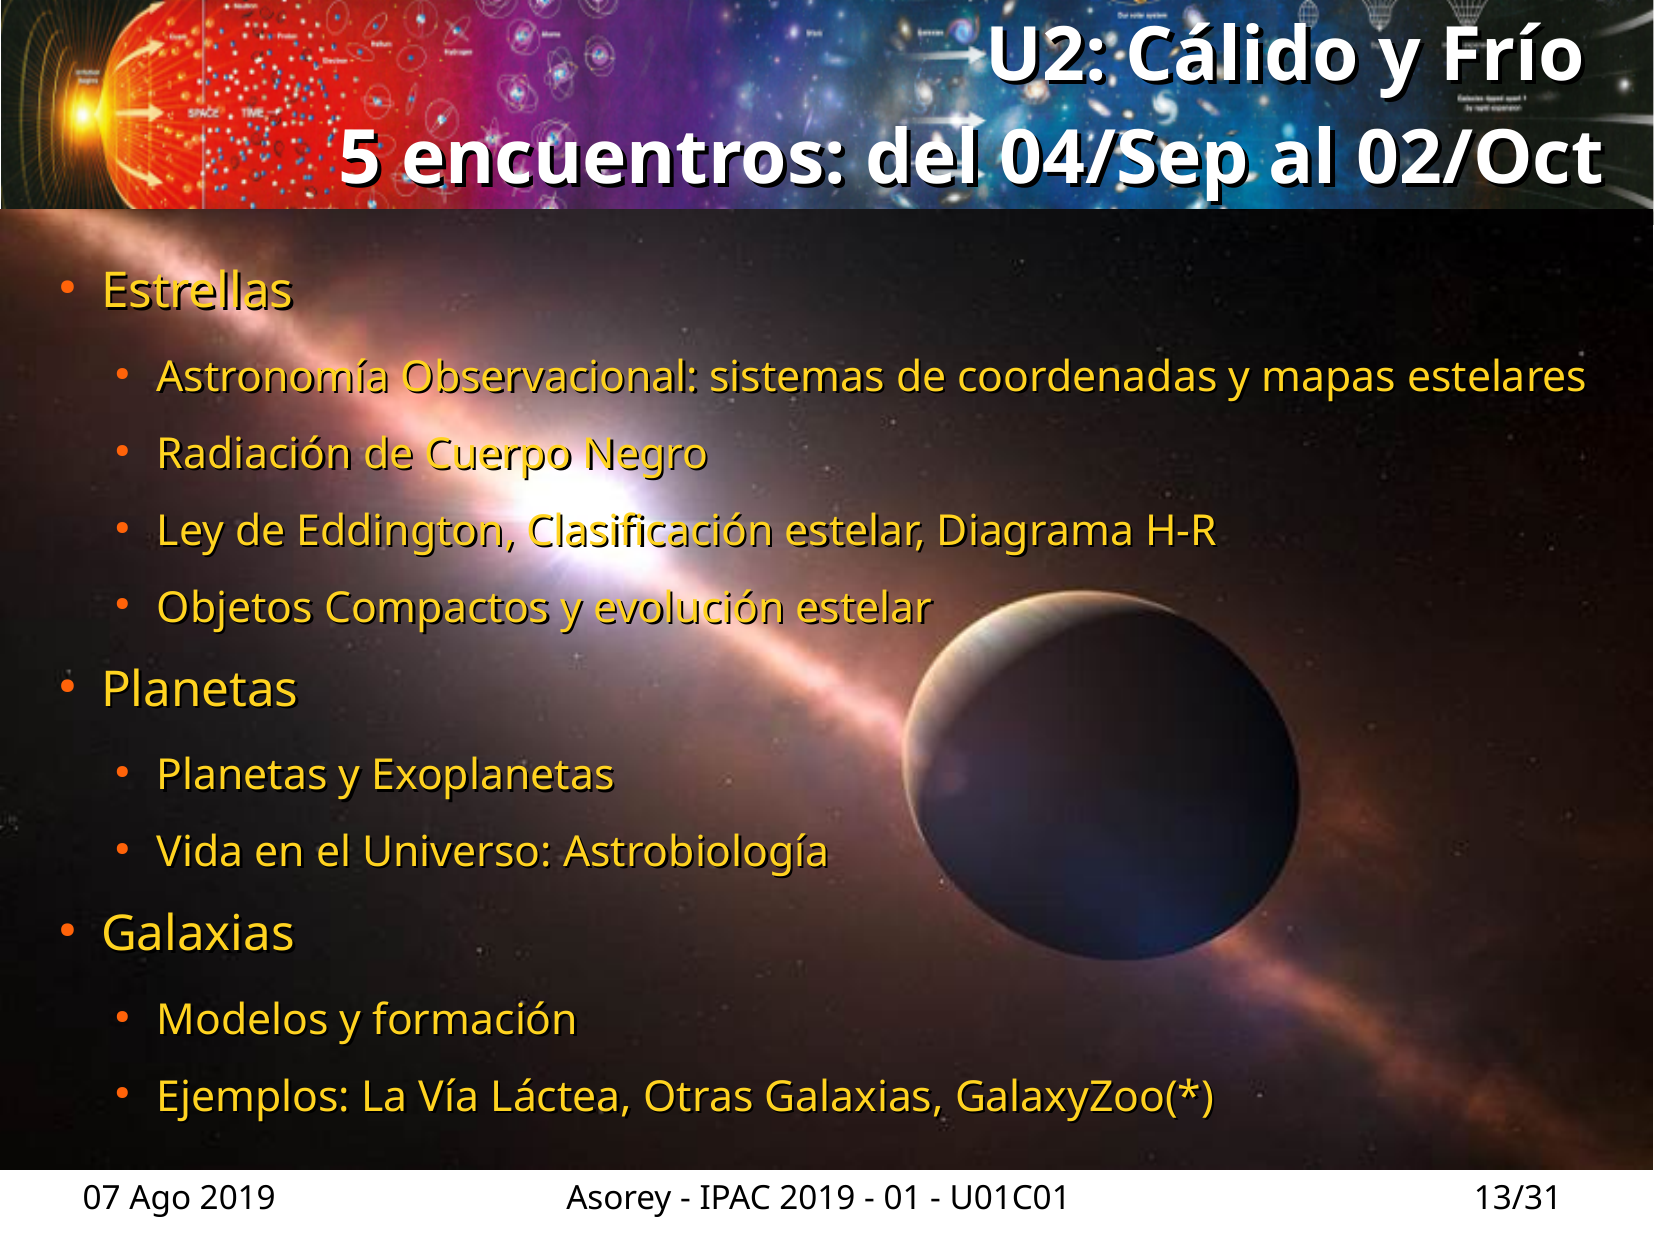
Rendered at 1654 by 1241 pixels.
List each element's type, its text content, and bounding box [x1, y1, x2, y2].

picture [0, 0, 1654, 1171]
list Estrellas Astronomía Observacional: sistemas de coordenadas y mapas estelares Radiación de Cuerpo Negro Ley de Eddington, Clasificación estelar, Diagrama H-R Objetos Compactos y evolución estelar Planetas Planetas y Exoplanetas Vida en el Universo: Astrobiología Galaxias Modelos y formación Ejemplos: La Vía Láctea, Otras Galaxias, GalaxyZoo(*) [45, 255, 1606, 1156]
title U2: Cálido y Frío 5 encuentros: del 04/Sep al 02/Oct [45, 11, 1606, 195]
